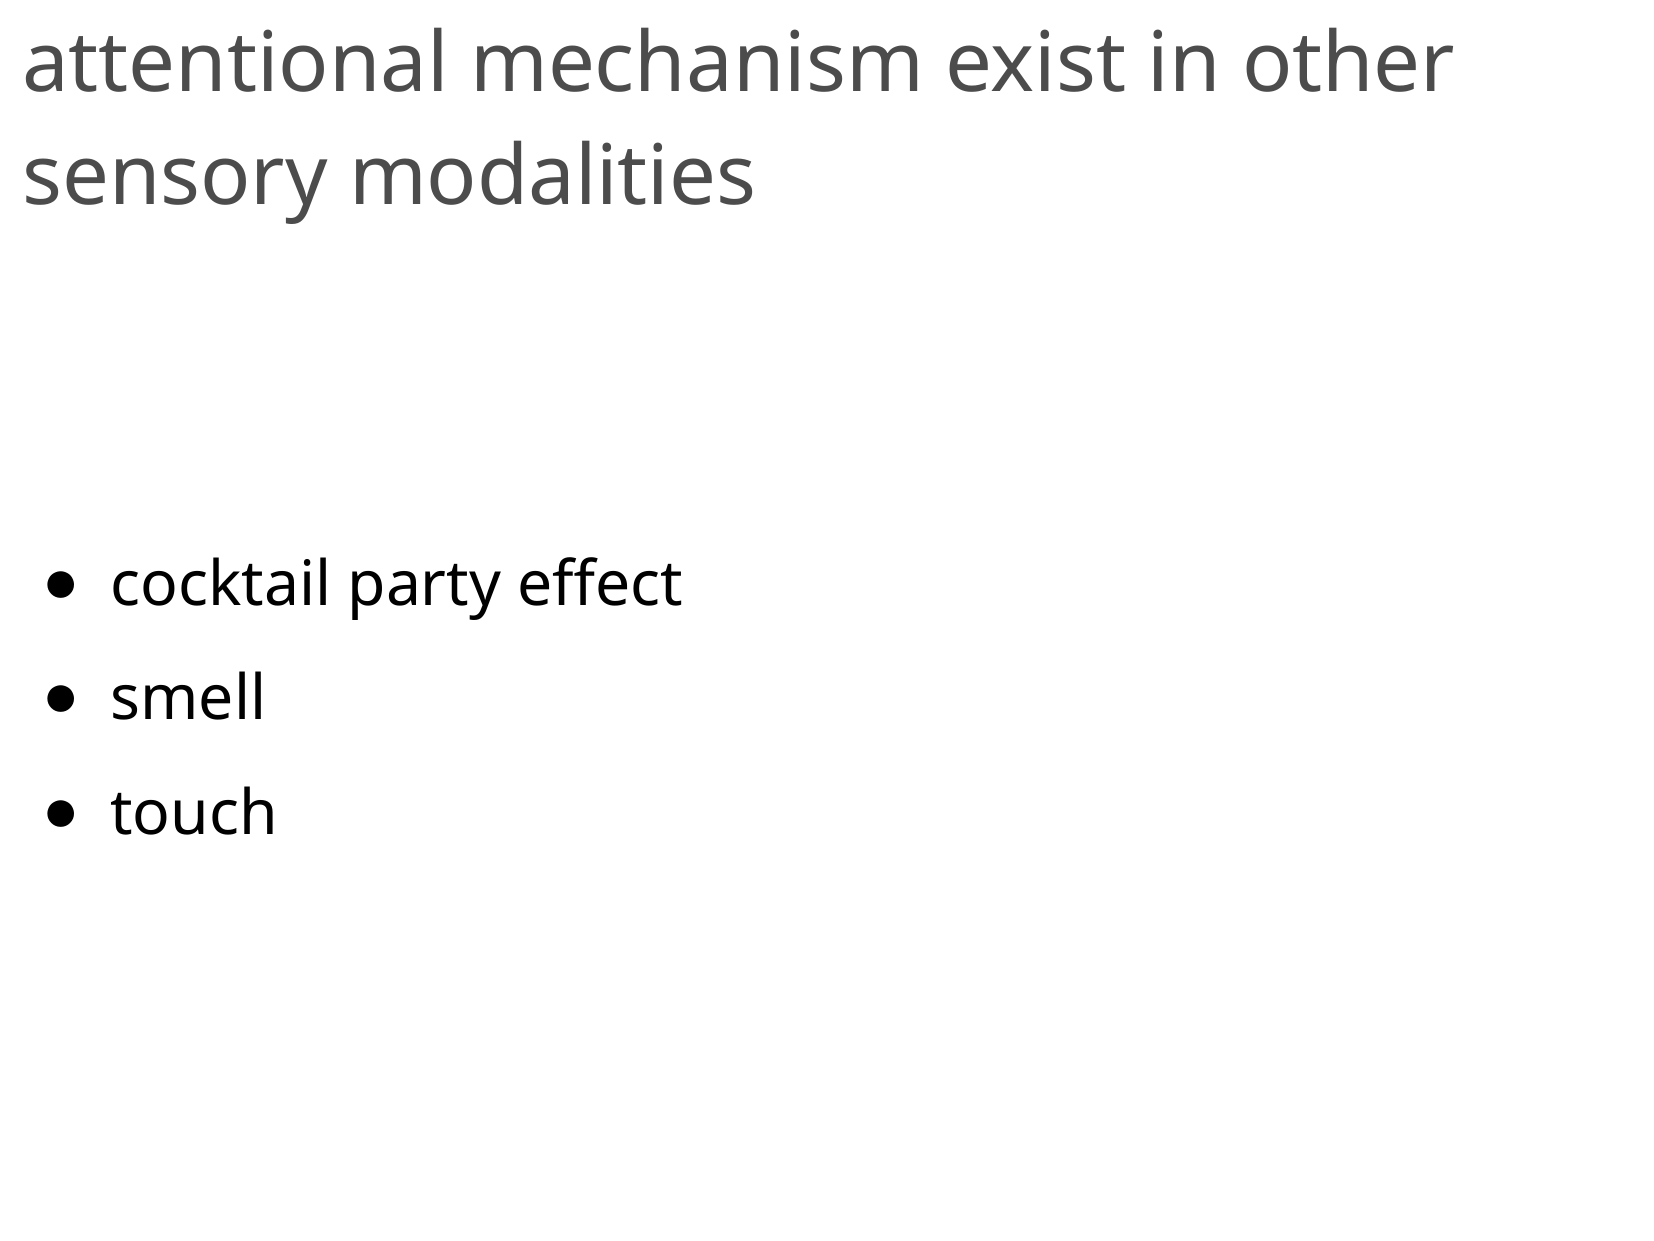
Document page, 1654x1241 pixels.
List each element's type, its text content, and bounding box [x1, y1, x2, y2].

title attentional mechanism exist in other sensory modalities [22, 0, 1654, 234]
list cocktail party effect smell touch [25, 226, 1654, 1166]
